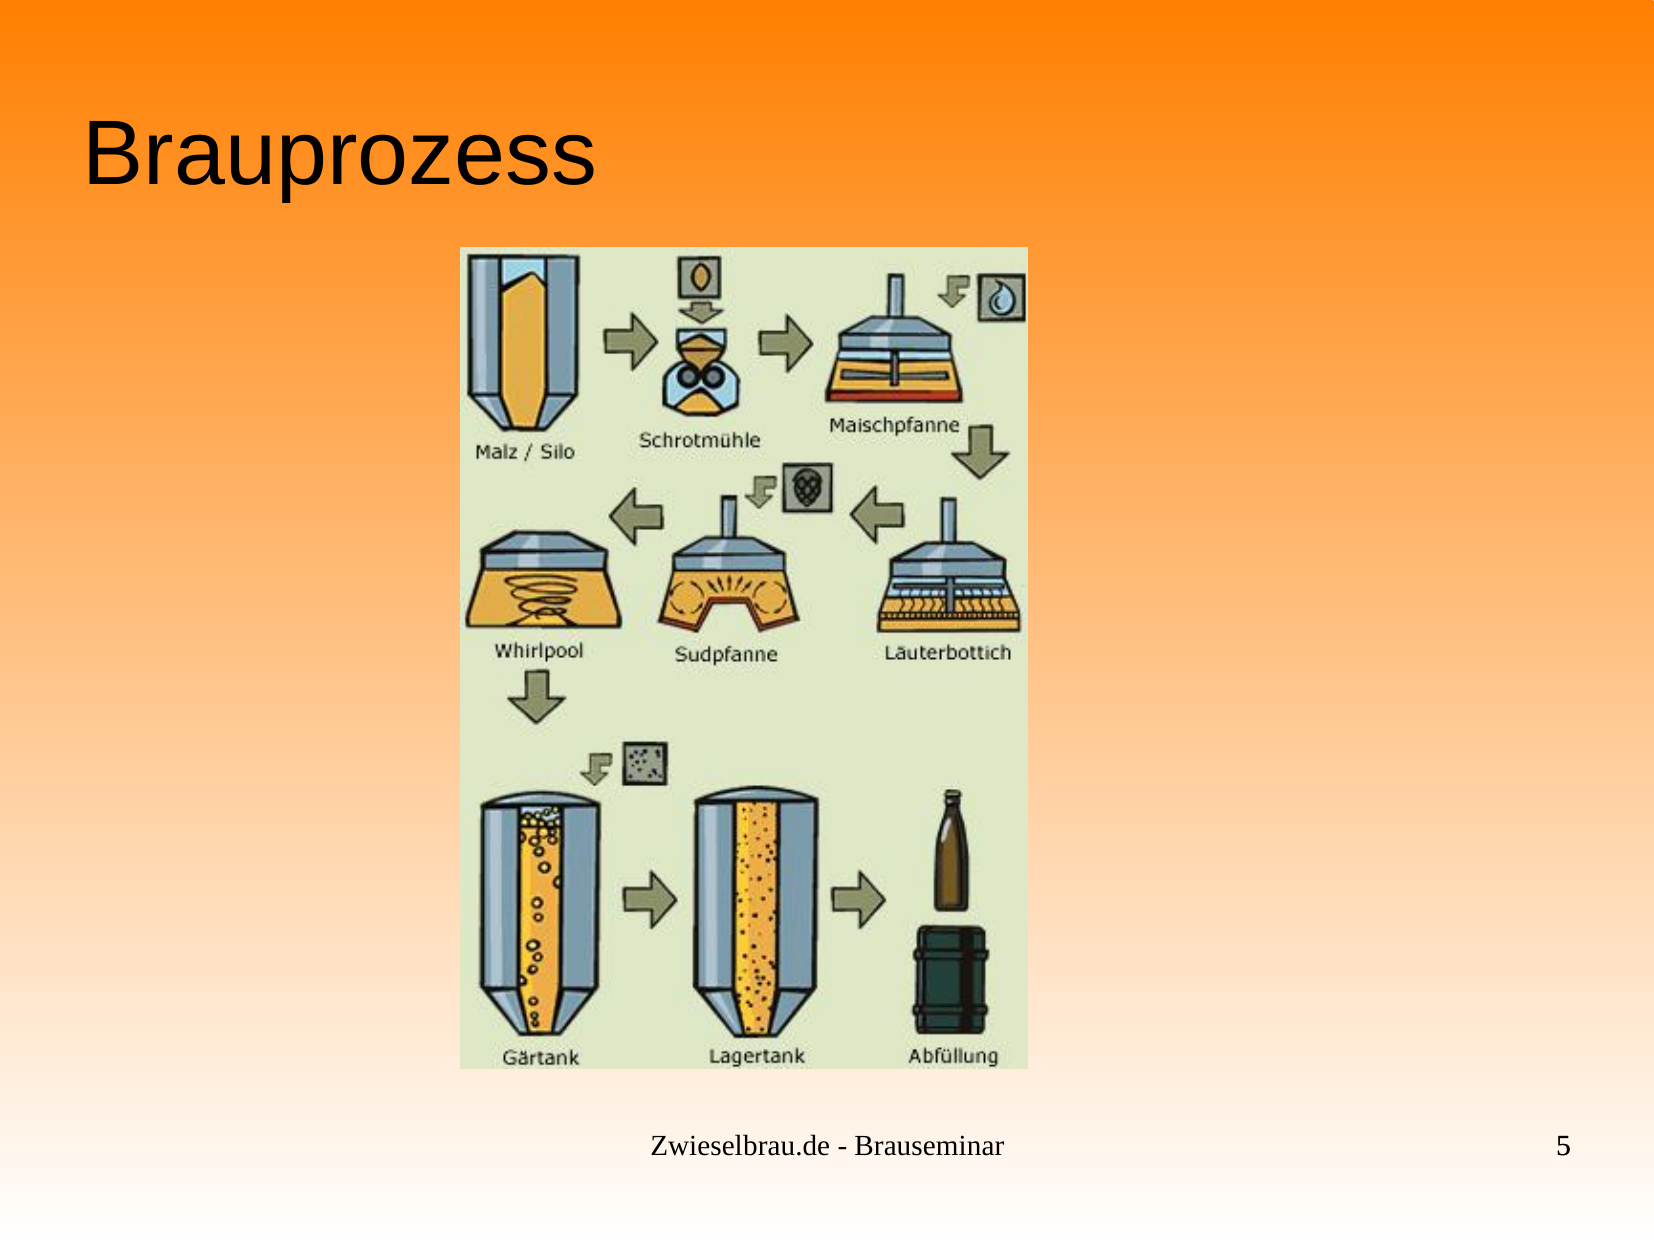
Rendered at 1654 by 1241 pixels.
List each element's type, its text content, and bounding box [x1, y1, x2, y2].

text_box <Foliennummer> [1185, 1129, 1571, 1216]
title Brauprozess [82, 49, 1571, 257]
text_box [212, 256, 460, 981]
picture [460, 247, 1028, 1069]
text_box [1028, 256, 1489, 981]
